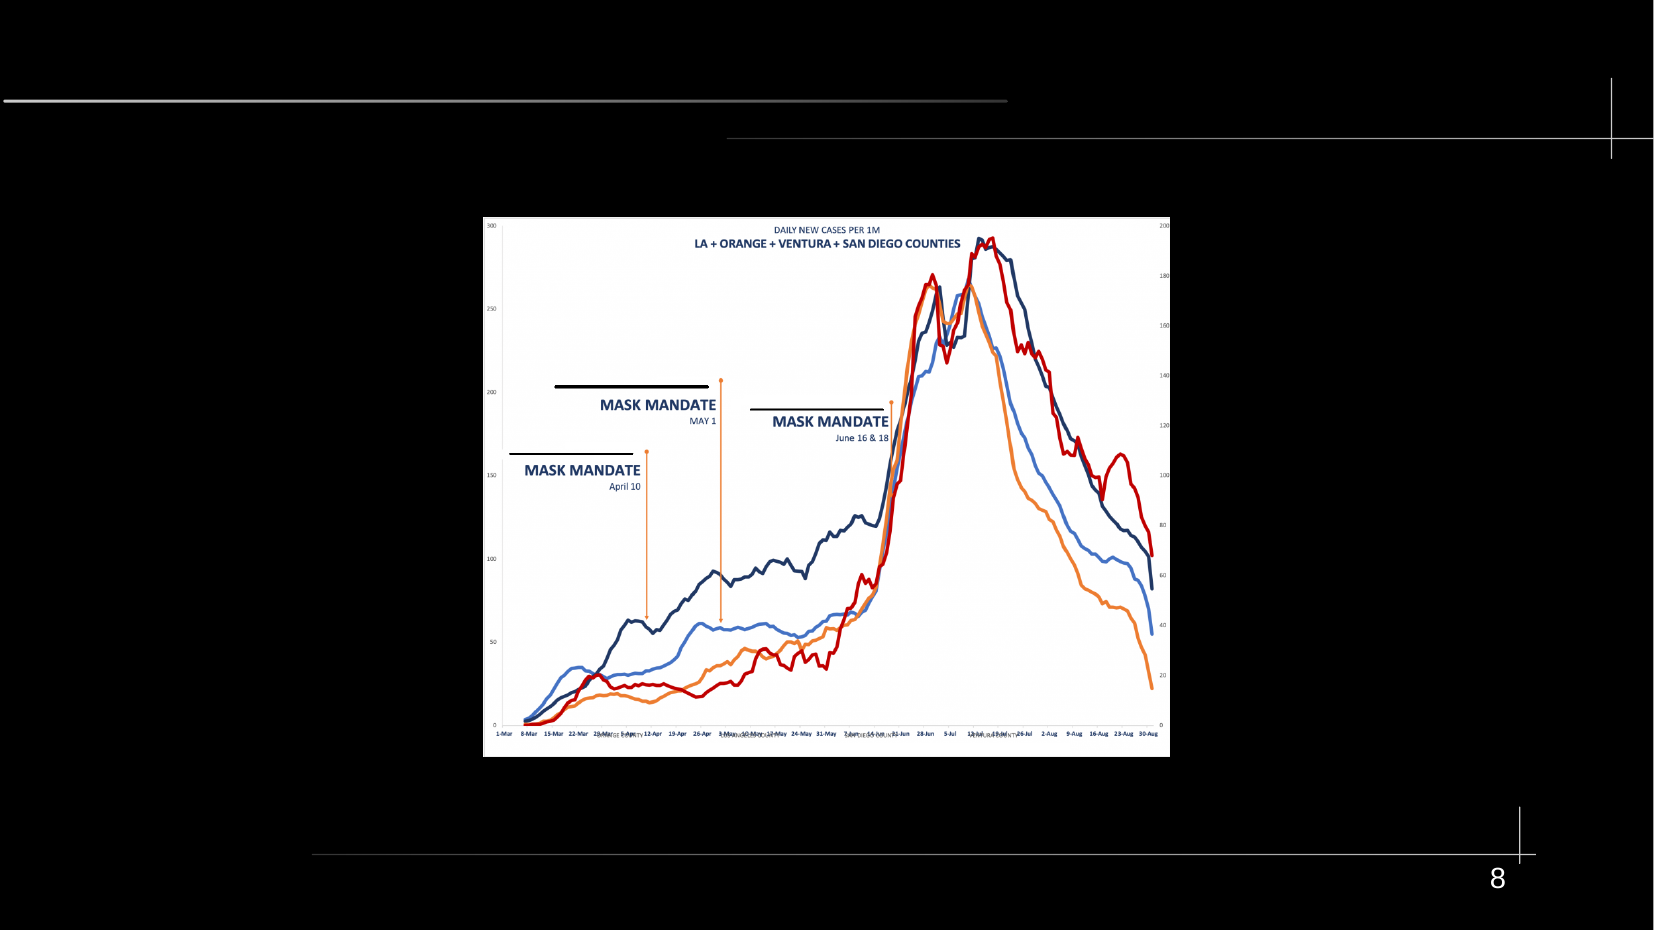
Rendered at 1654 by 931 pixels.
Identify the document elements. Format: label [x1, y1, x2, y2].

picture [483, 217, 1170, 758]
